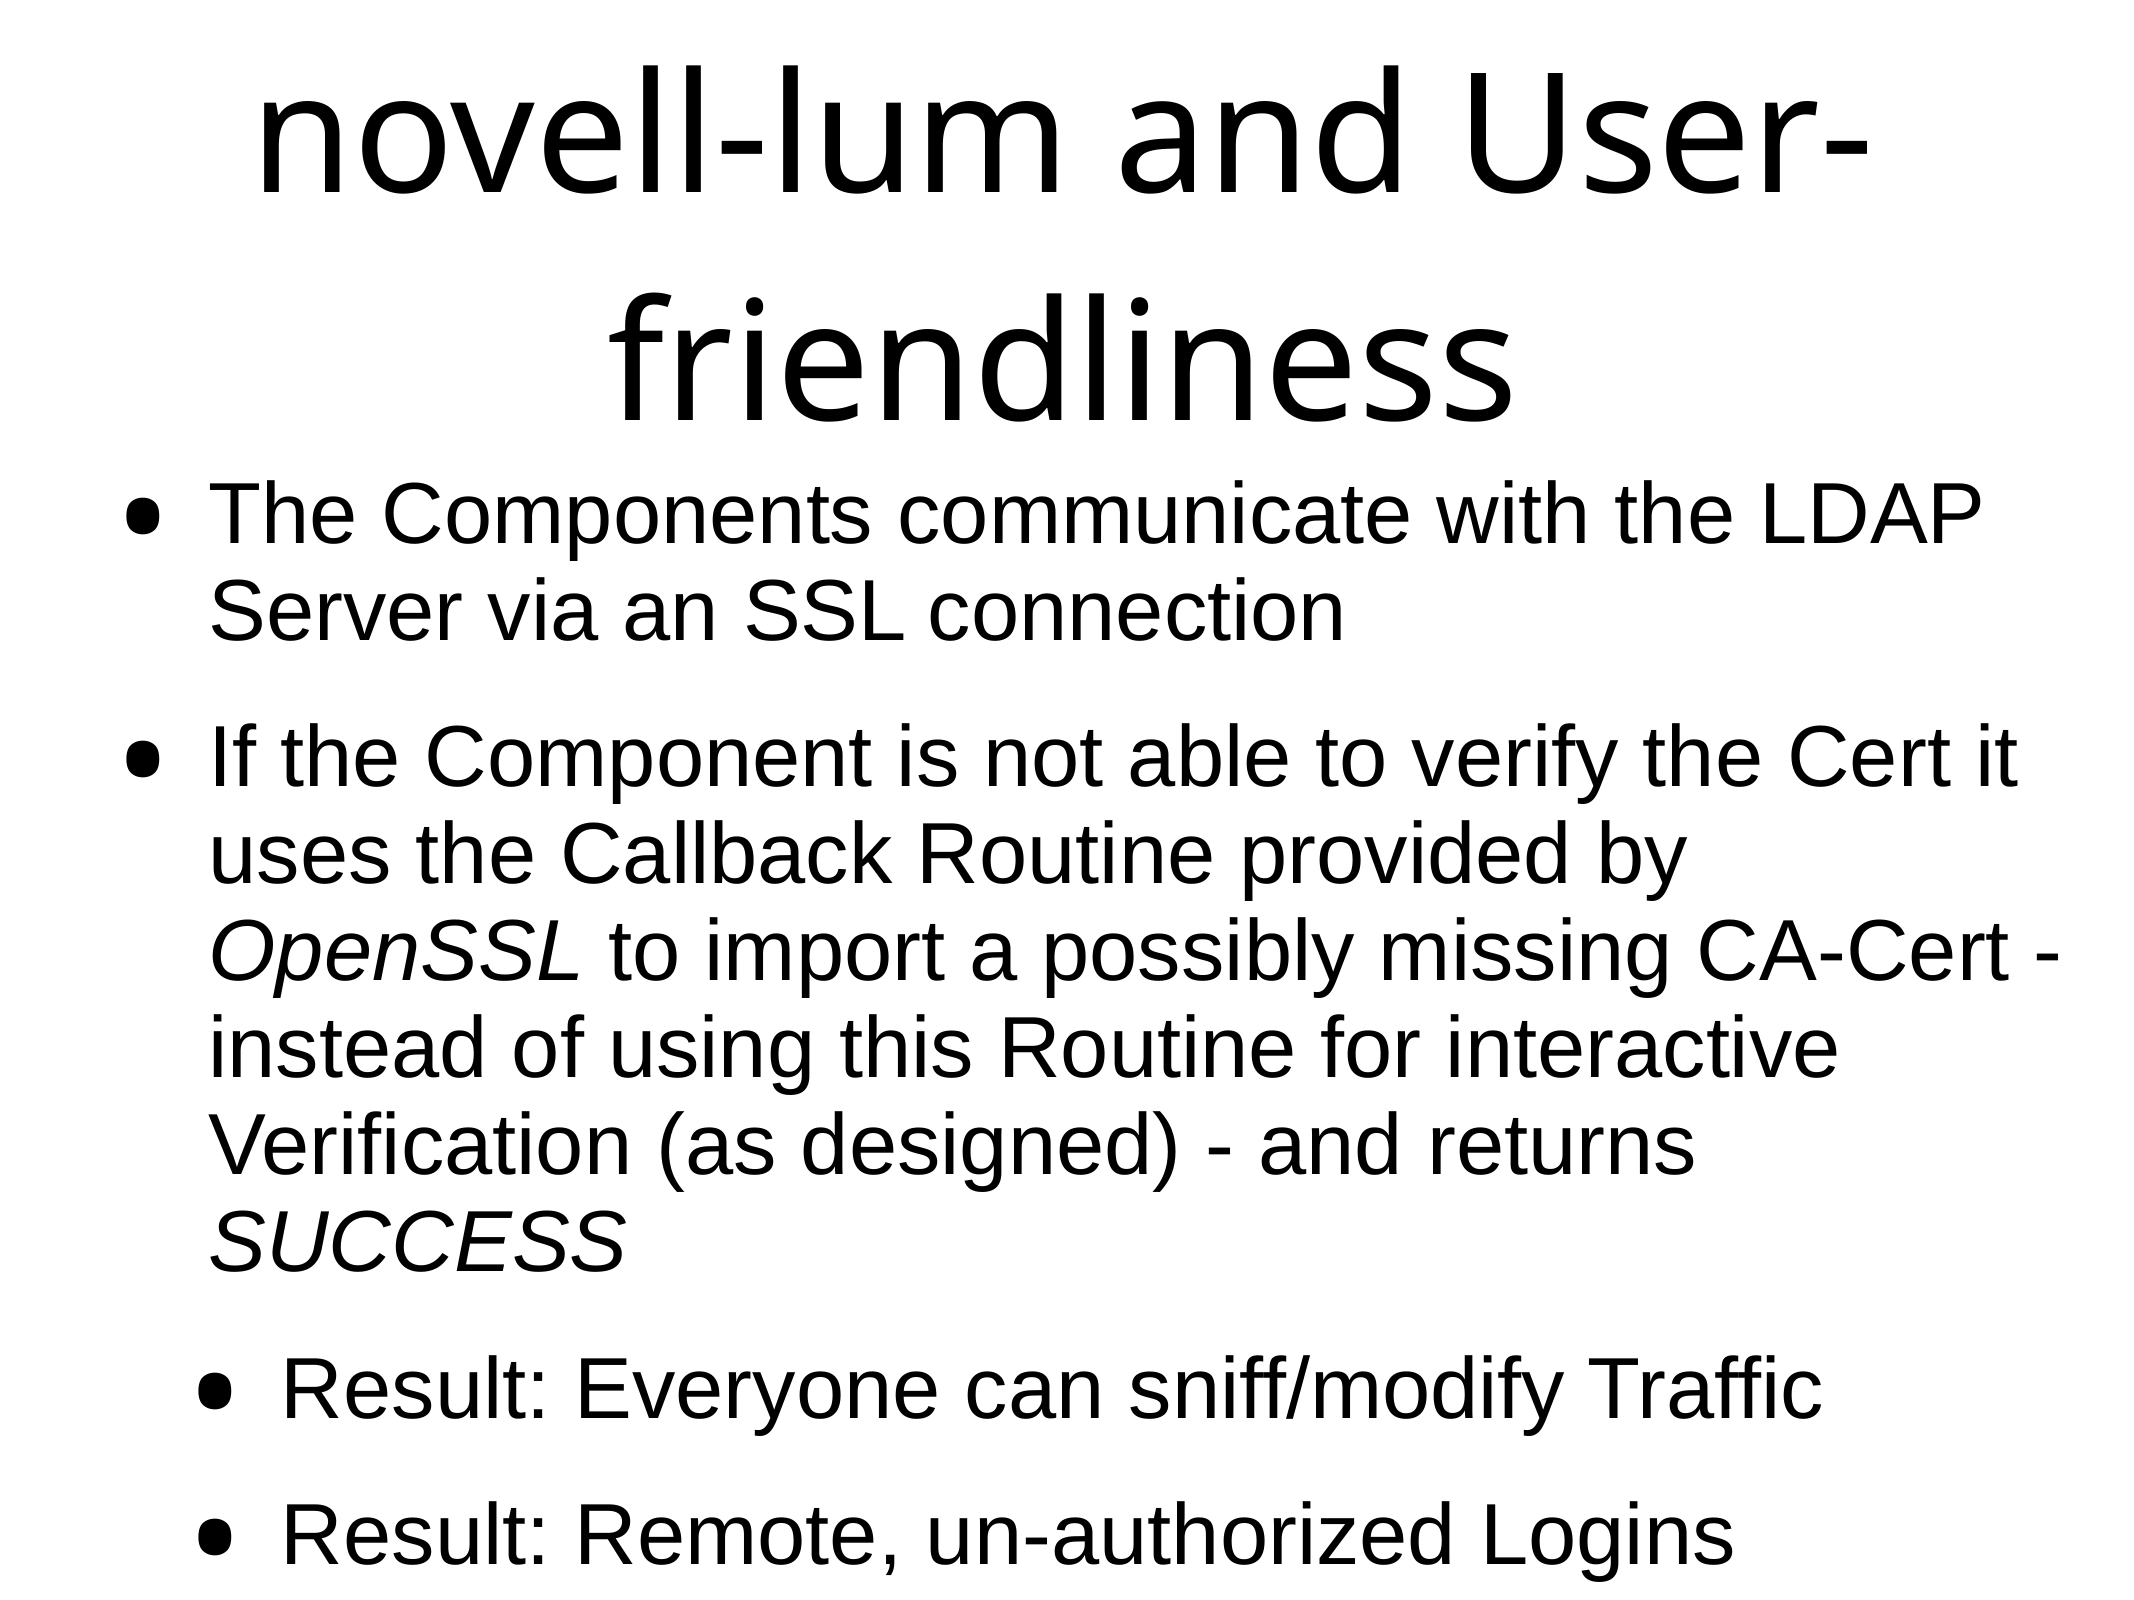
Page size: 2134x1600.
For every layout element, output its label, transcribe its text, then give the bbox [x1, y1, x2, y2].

list The Components communicate with the LDAP Server via an SSL connection If the Component is not able to verify the Cert it uses the Callback Routine provided by OpenSSL to import a possibly missing CA-Cert - instead of using this Routine for interactive Verification (as designed) - and returns SUCCESS Result: Everyone can sniff/modify Traffic Result: Remote, un-authorized Logins [56, 454, 2078, 1594]
title novell-lum and User-friendliness [29, 31, 2097, 452]
